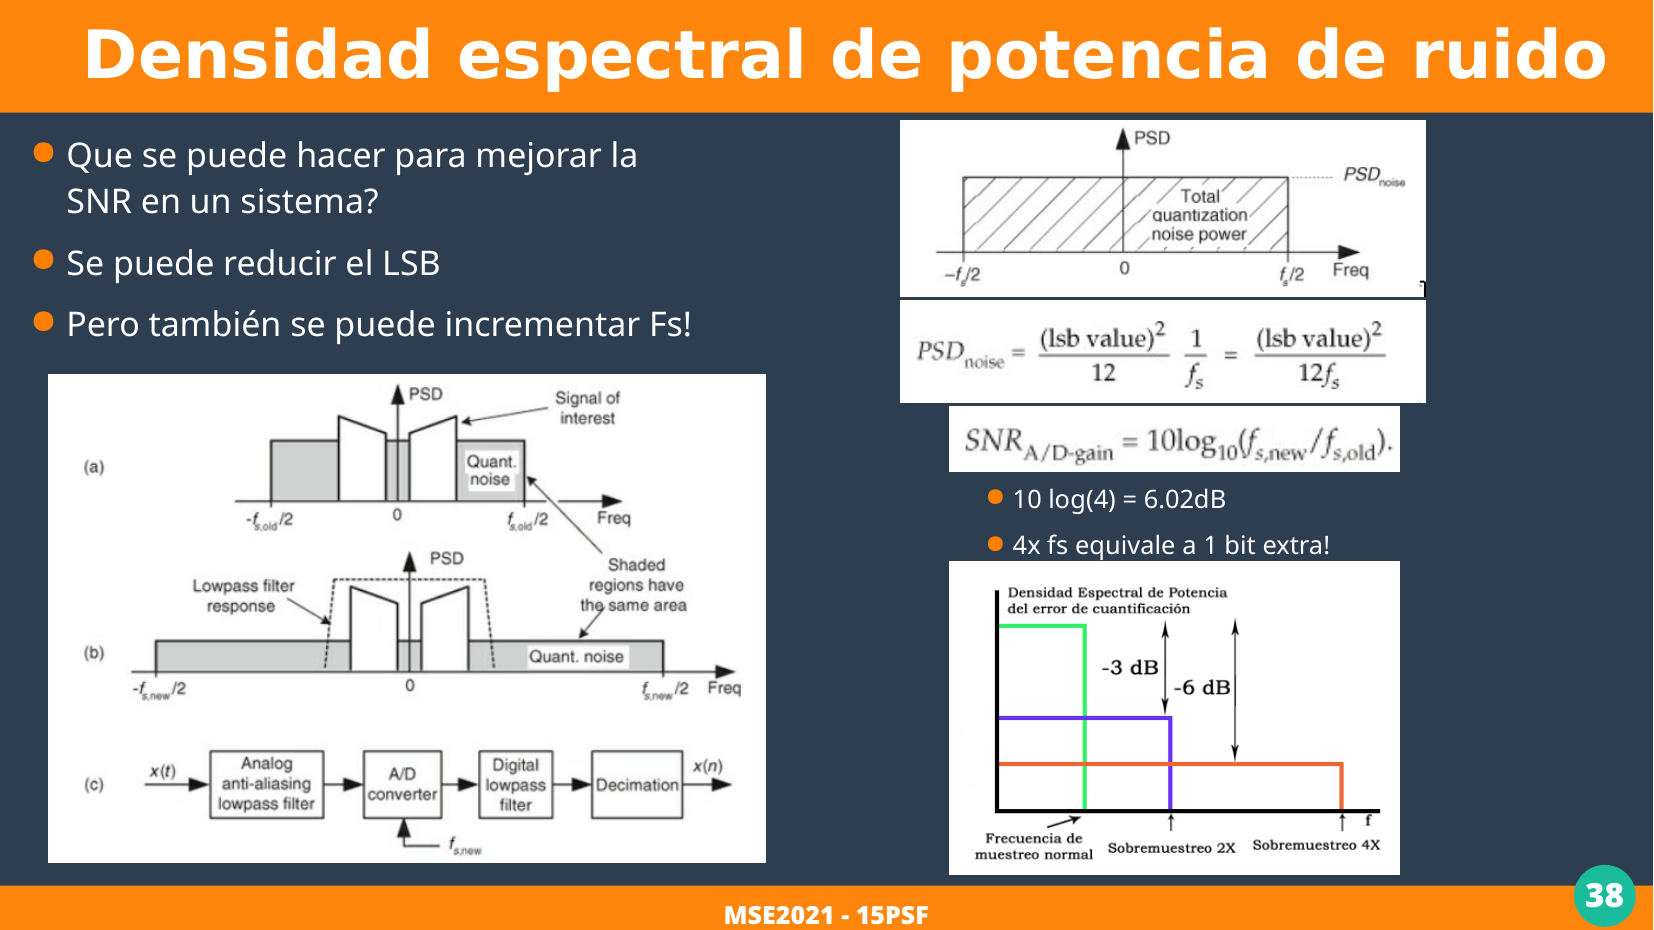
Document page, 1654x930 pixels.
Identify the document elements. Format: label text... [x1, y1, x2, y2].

title Densidad espectral de potencia de ruido [0, 16, 1651, 113]
list Que se puede hacer para mejorar la SNR en un sistema? Se puede reducir el LSB Pero también se puede incrementar Fs! [18, 131, 713, 376]
picture [949, 561, 1400, 875]
picture [949, 406, 1400, 472]
list 10 log(4) = 6.02dB 4x fs equivale a 1 bit extra! [976, 481, 1400, 563]
picture [48, 374, 766, 863]
picture [900, 300, 1426, 403]
picture [900, 120, 1426, 297]
